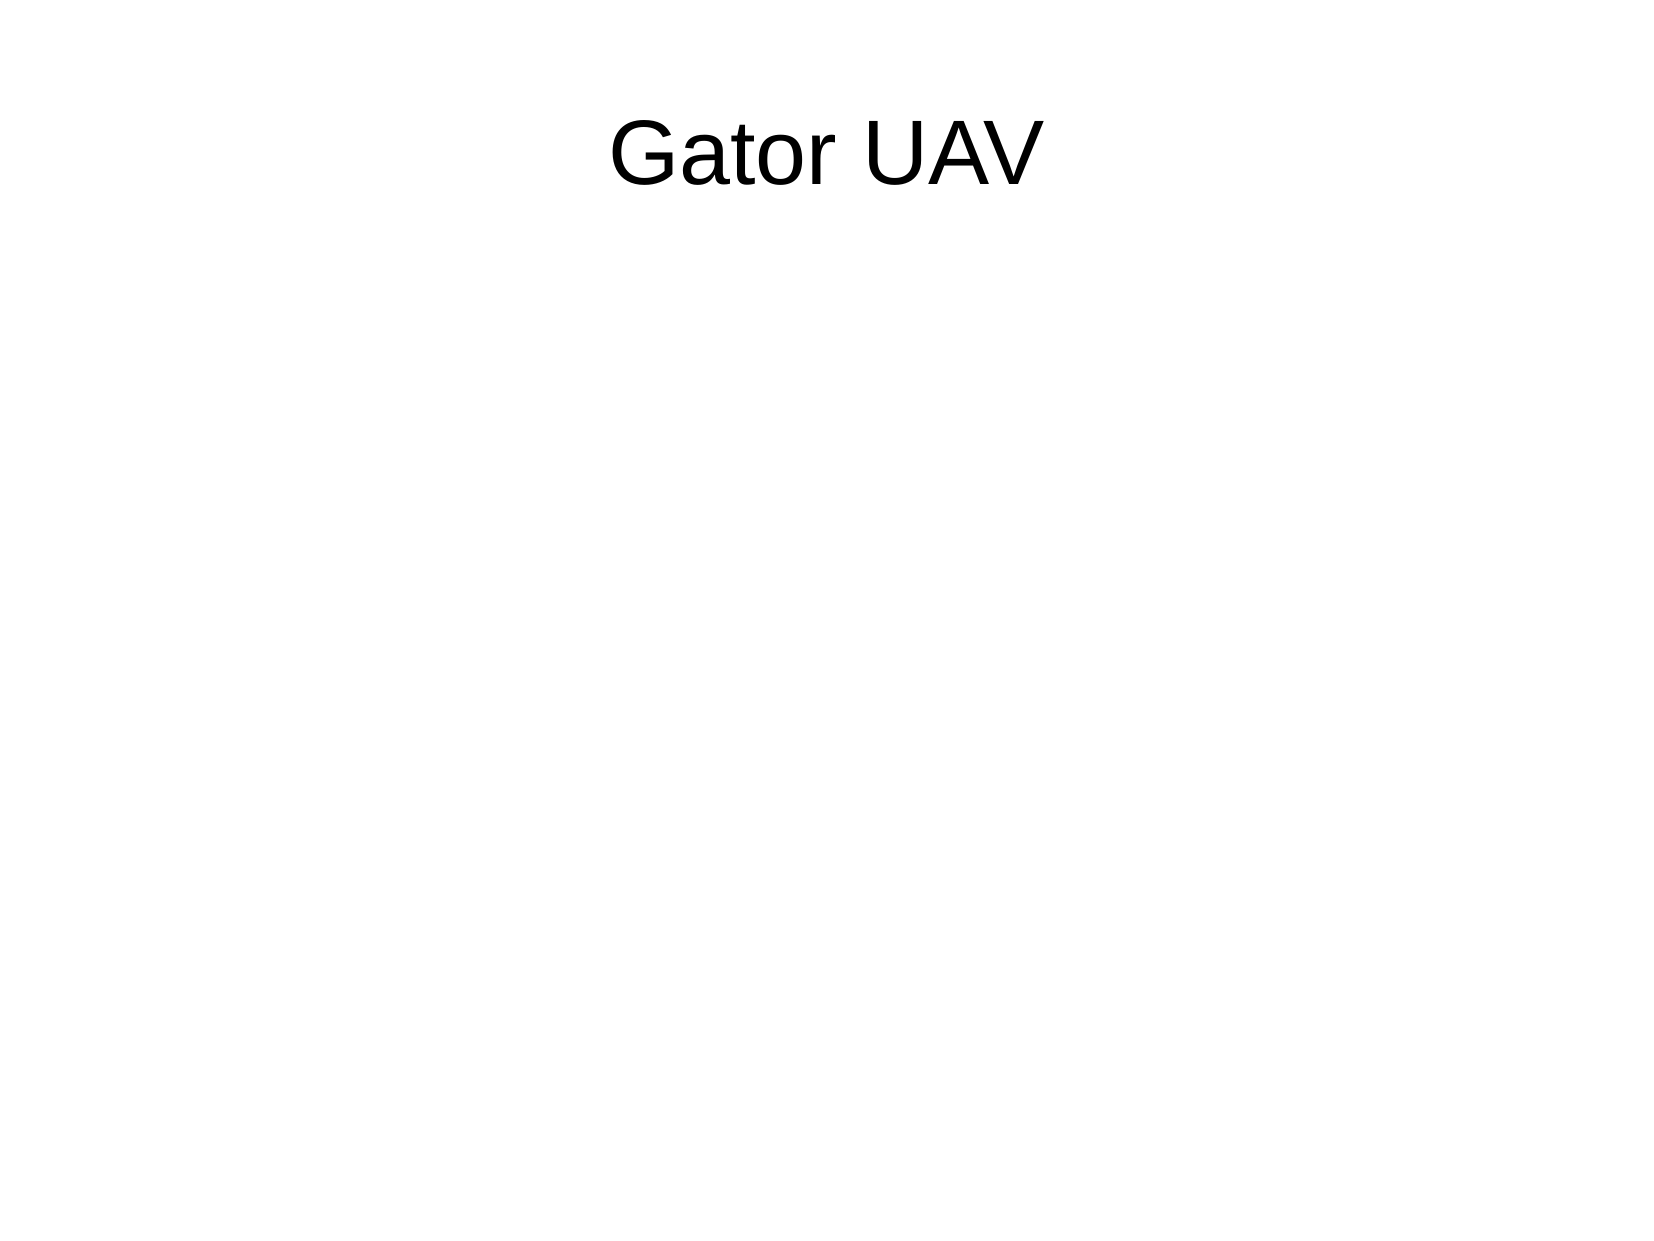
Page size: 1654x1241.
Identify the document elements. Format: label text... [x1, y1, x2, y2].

title Gator UAV [82, 49, 1571, 257]
